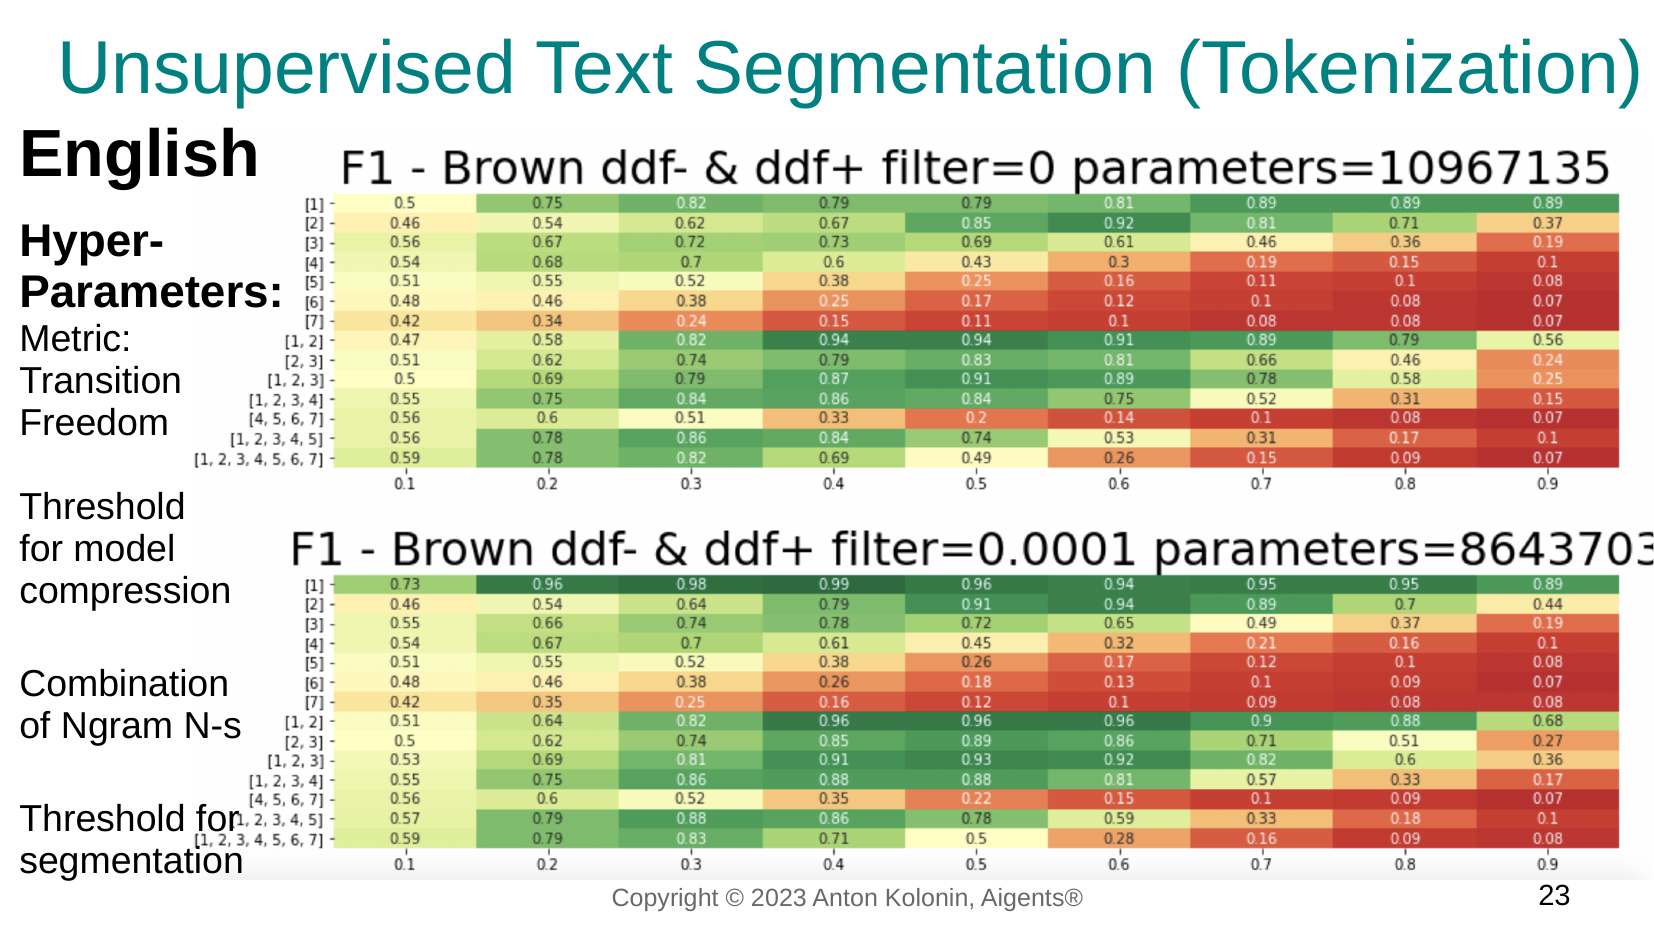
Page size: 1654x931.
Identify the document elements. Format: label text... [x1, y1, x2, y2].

text_box English Hyper- Parameters: Metric: Transition Freedom Threshold for model compression Combination of Ngram N-s Threshold for segmentation [4, 109, 299, 899]
picture [299, 131, 1654, 880]
text_box Unsupervised Text Segmentation (Tokenization) [0, 0, 1653, 135]
